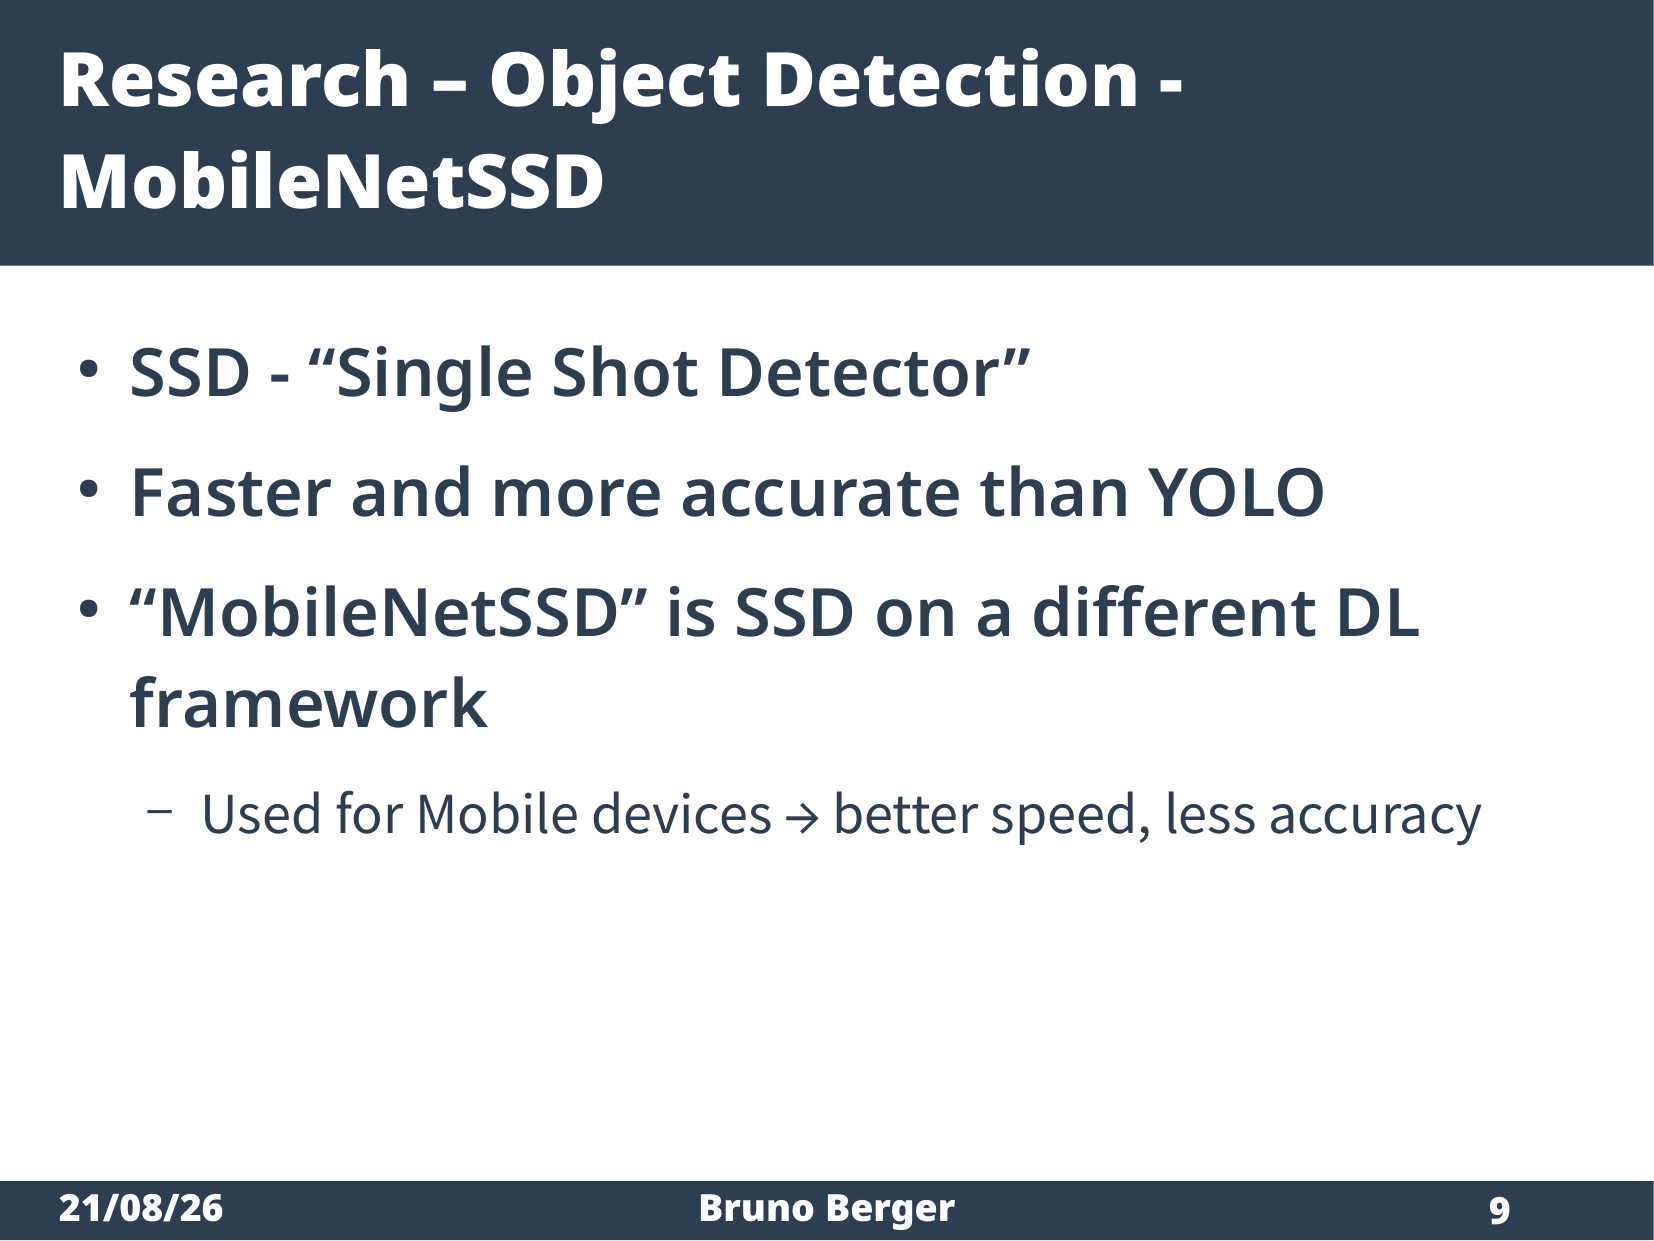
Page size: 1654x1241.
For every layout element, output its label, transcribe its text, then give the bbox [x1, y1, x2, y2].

title Research – Object Detection - MobileNetSSD [59, 49, 1595, 207]
list SSD - “Single Shot Detector” Faster and more accurate than YOLO “MobileNetSSD” is SSD on a different DL framework Used for Mobile devices → better speed, less accuracy [59, 324, 1595, 1152]
